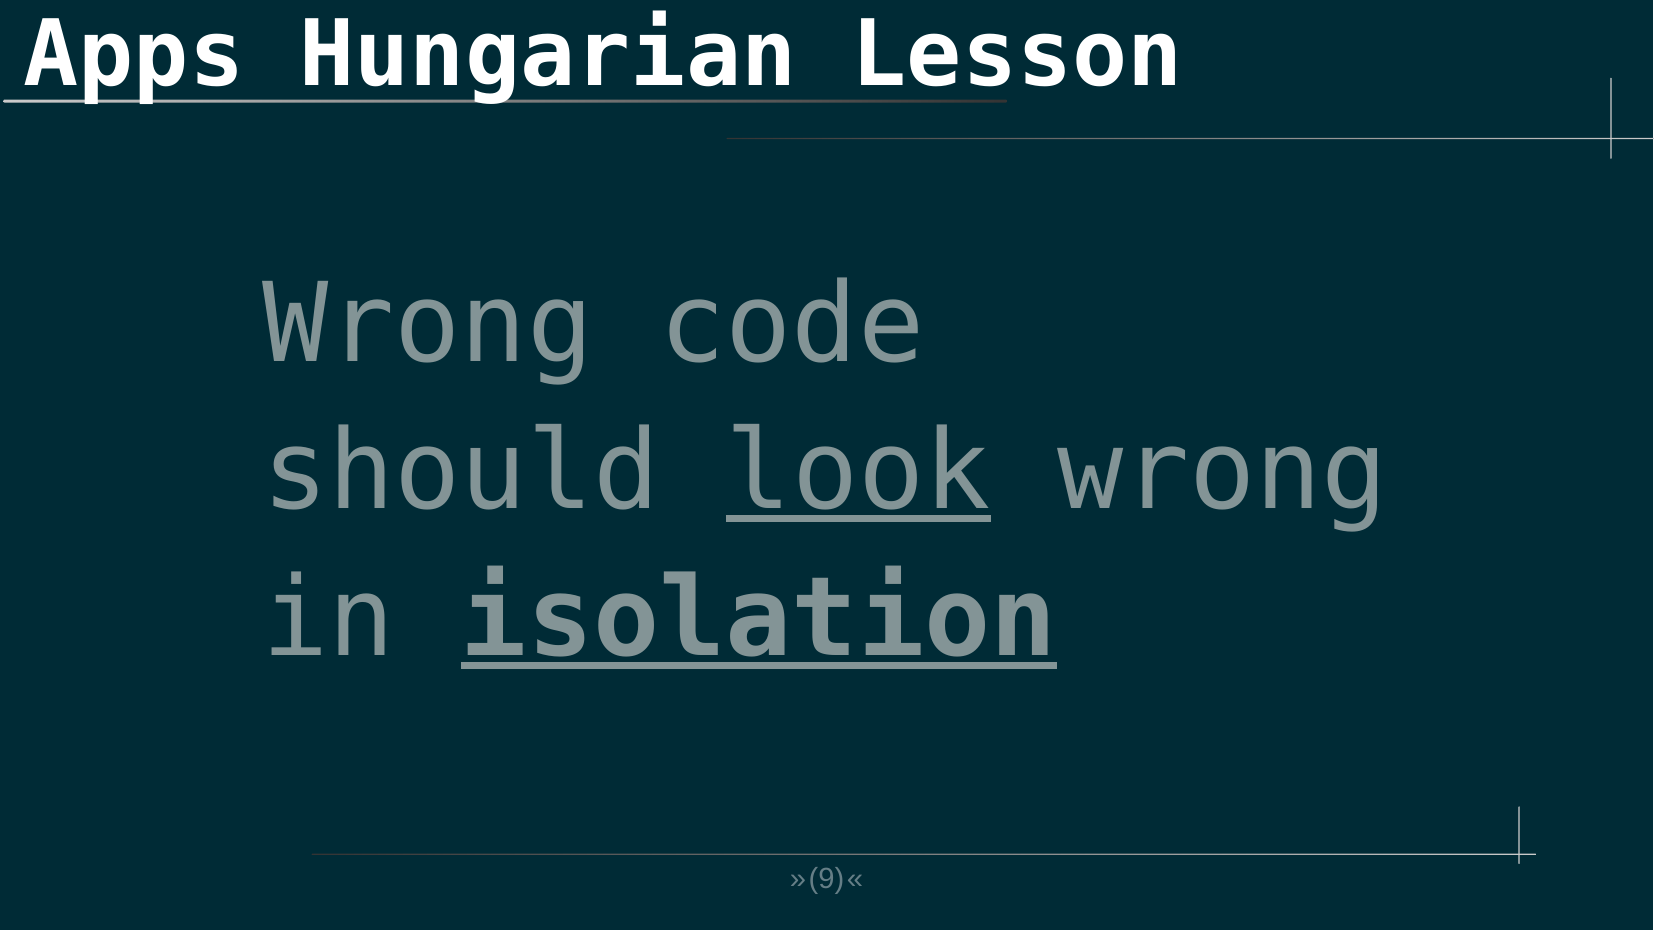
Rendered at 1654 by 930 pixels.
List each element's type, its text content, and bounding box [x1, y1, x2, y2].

title Apps Hungarian Lesson [23, 0, 1588, 108]
list Wrong code should look wrong in isolation [199, 240, 1454, 691]
